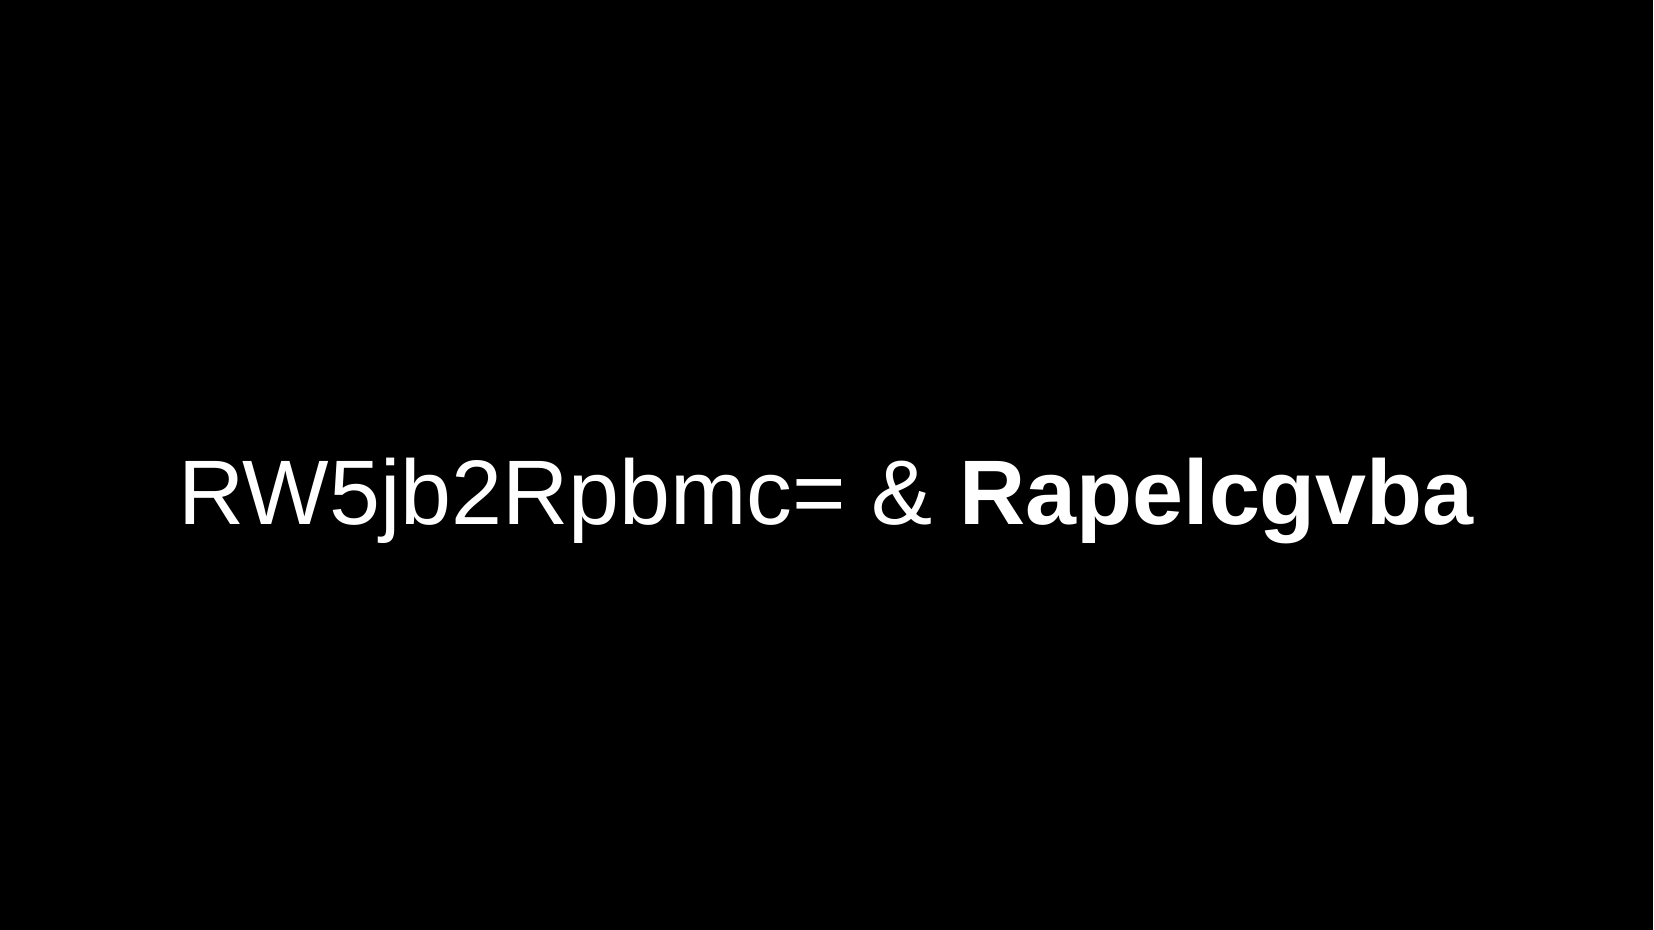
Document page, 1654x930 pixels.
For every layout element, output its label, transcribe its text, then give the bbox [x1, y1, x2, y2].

title RW5jb2Rpbmc= & Rapelcgvba [82, 414, 1571, 571]
